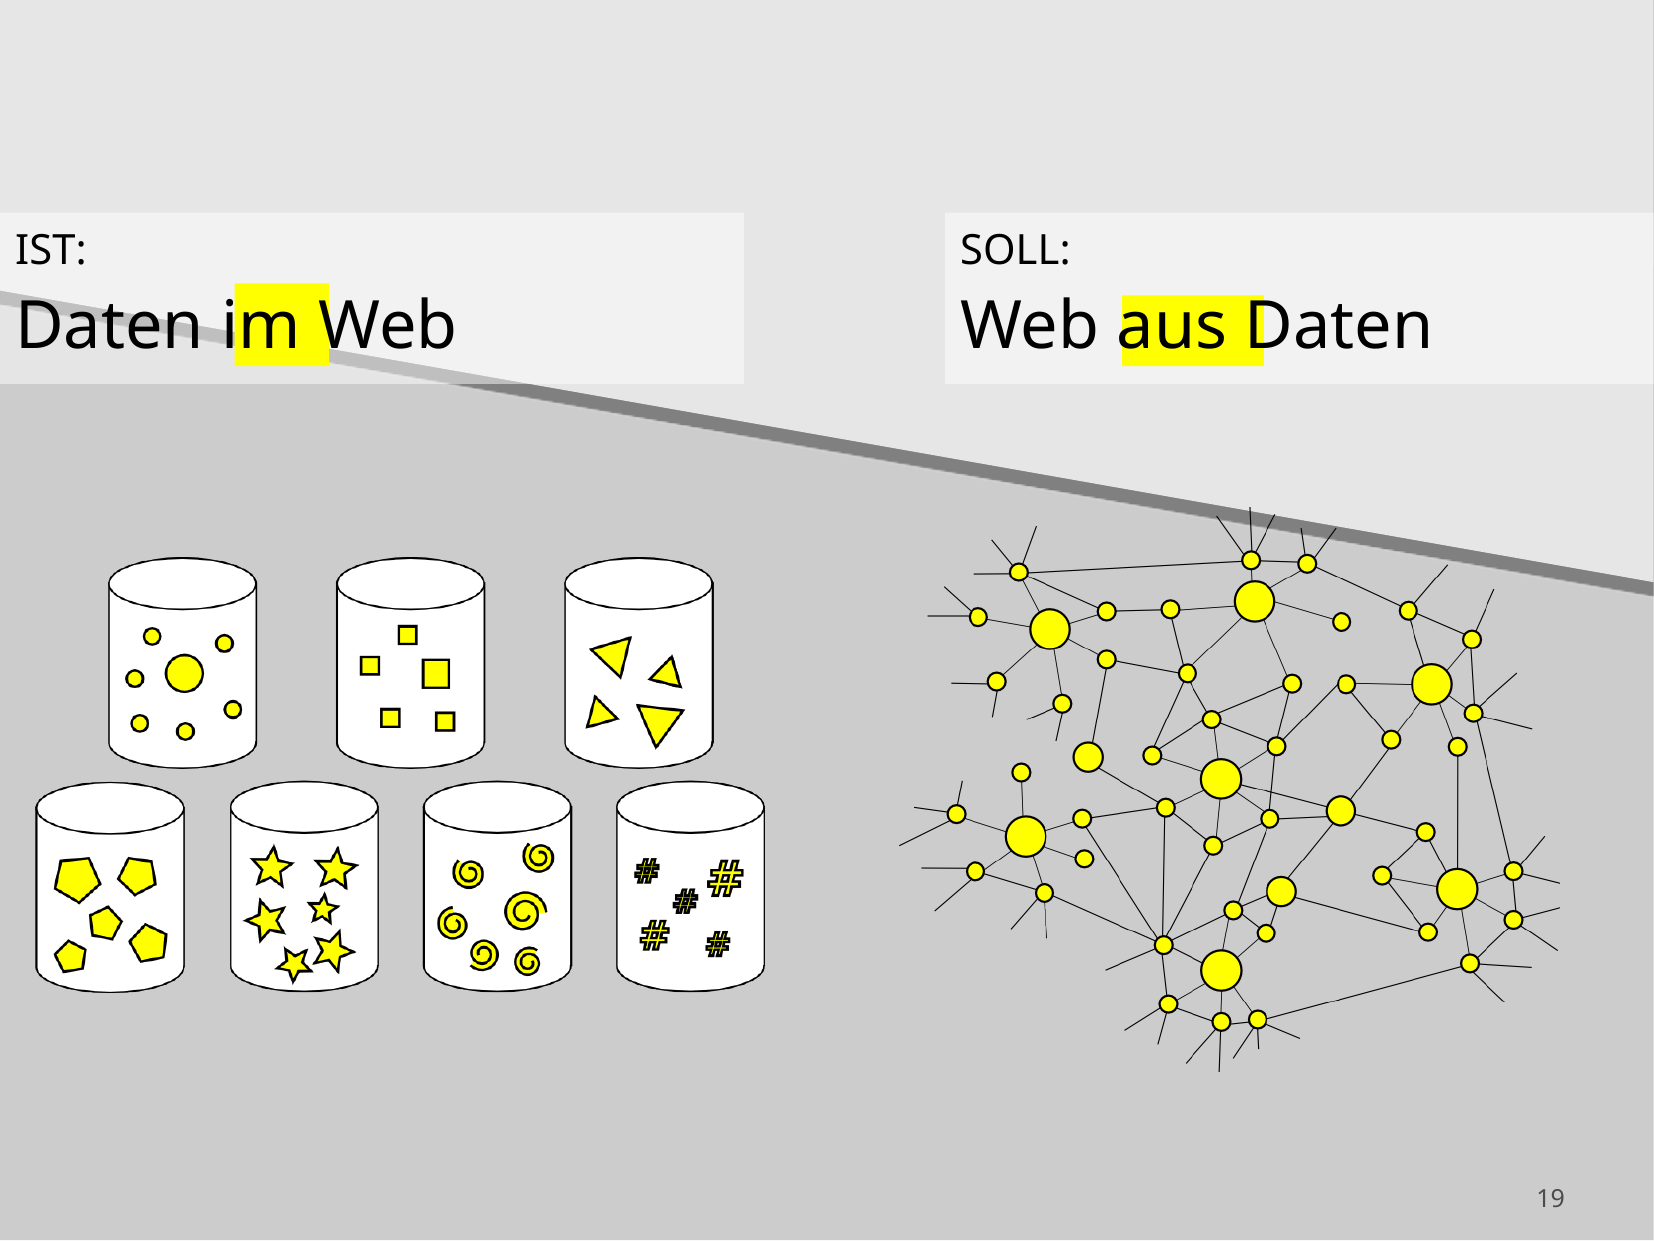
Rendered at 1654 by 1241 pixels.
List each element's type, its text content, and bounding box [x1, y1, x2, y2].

text_box [0, 379, 745, 384]
picture [899, 507, 1560, 1073]
text_box [944, 212, 1654, 384]
picture [35, 557, 765, 993]
text_box IST: Daten im Web [0, 212, 804, 379]
text_box SOLL: Web aus Daten [945, 212, 1654, 379]
